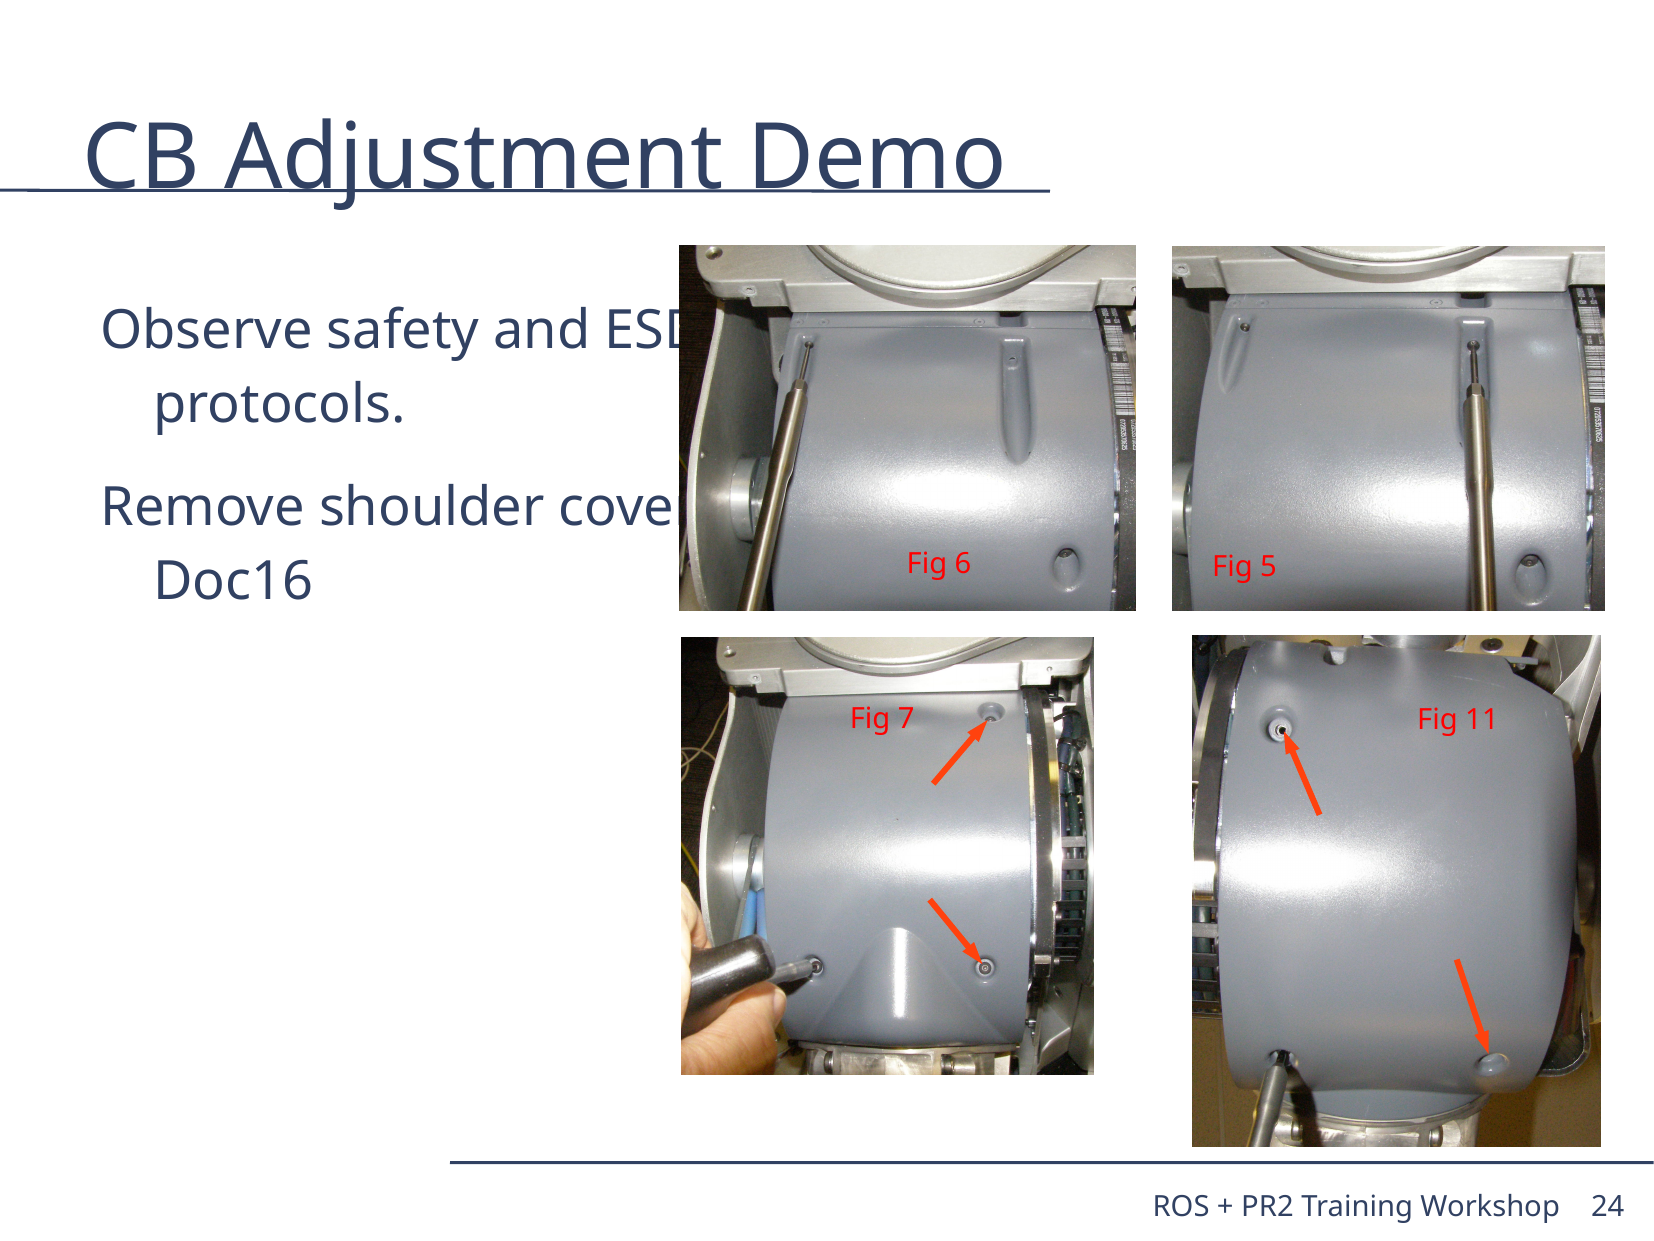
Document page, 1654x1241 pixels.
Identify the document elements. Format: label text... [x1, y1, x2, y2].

text_box Fig 5 [1197, 537, 1329, 609]
text_box Fig 6 [827, 534, 987, 605]
picture [679, 245, 1136, 611]
list Observe safety and ESD protocols. Remove shoulder covers, Doc16 [82, 290, 751, 1109]
picture [1172, 246, 1605, 611]
picture [681, 637, 1094, 1075]
picture [1192, 635, 1601, 1147]
title CB Adjustment Demo [82, 56, 1571, 250]
text_box Fig 7 [782, 689, 930, 756]
text_box Fig 11 [1357, 690, 1514, 805]
